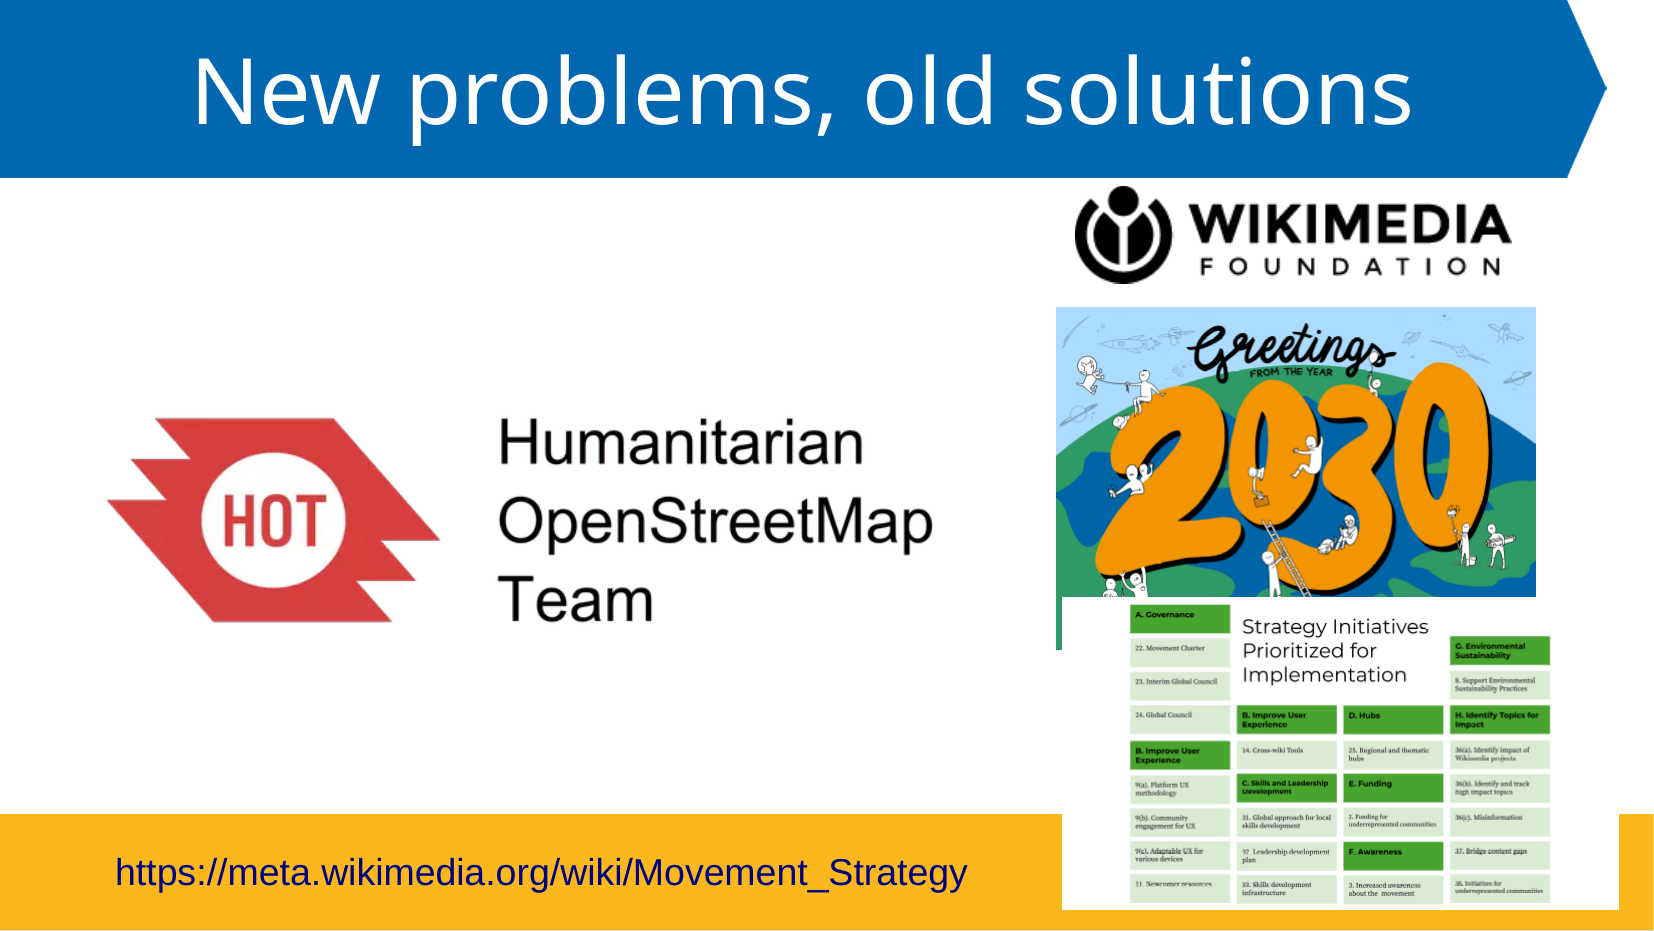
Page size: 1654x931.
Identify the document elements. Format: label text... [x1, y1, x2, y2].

title New problems, old solutions [59, 23, 1548, 154]
text_box https://meta.wikimedia.org/wiki/Movement_Strategy [100, 844, 984, 902]
picture [0, 0, 1607, 178]
picture [0, 307, 1654, 931]
picture [83, 389, 957, 645]
picture [1075, 186, 1512, 284]
